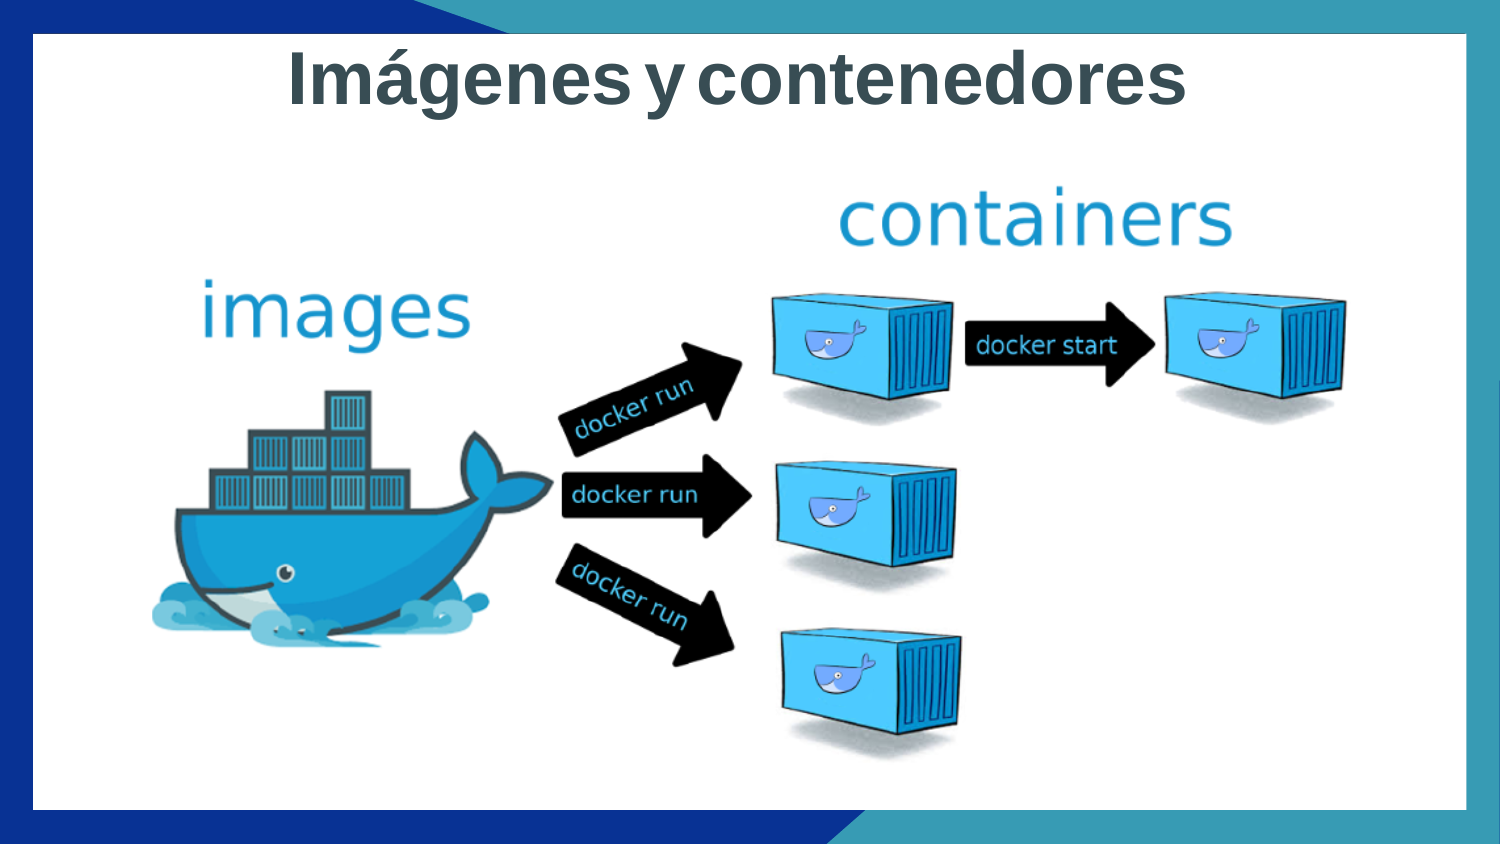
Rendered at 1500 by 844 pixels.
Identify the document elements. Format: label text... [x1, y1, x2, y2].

picture [152, 147, 1359, 776]
text_box Imágenes y contenedores [29, 29, 1447, 171]
